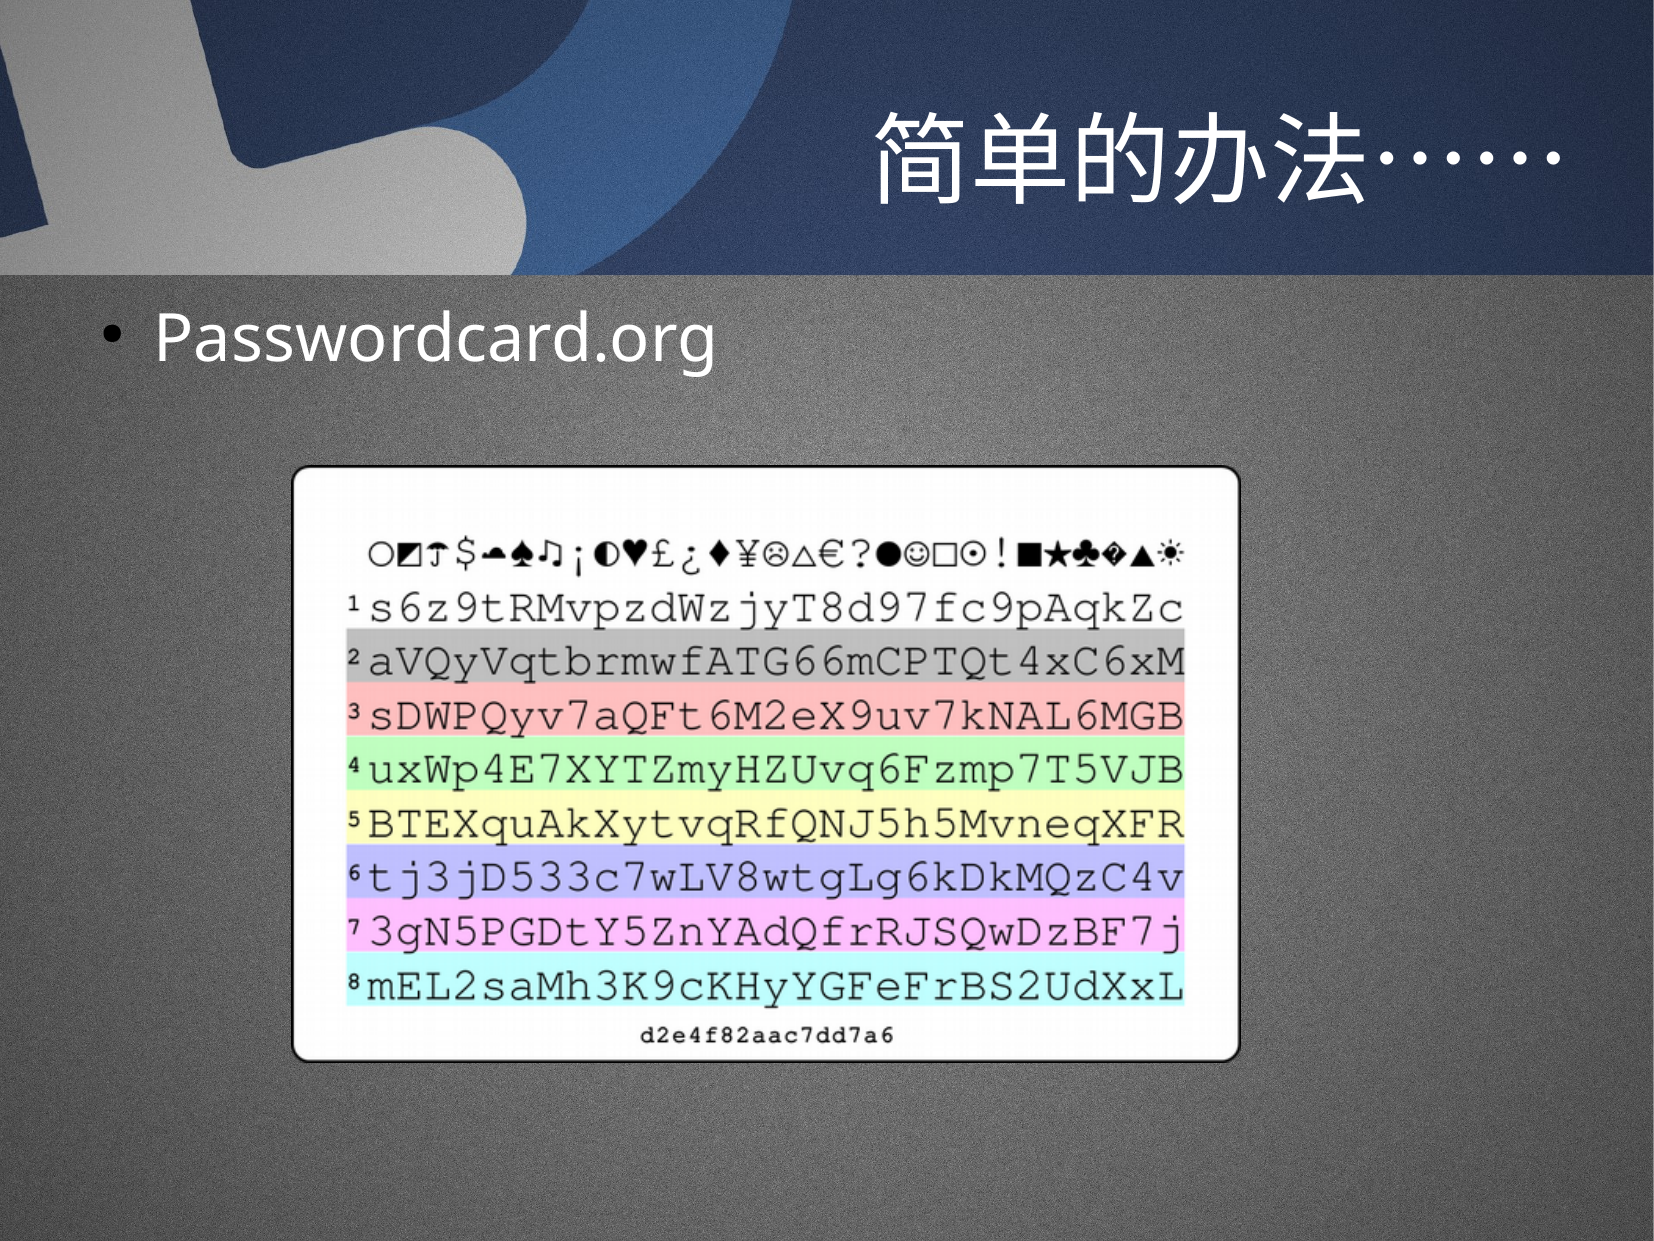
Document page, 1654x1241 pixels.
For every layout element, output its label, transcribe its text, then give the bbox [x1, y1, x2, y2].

list Passwordcard.org [82, 290, 1571, 1109]
title 简单的办法…… [82, 49, 1571, 257]
picture [0, 0, 1654, 1241]
